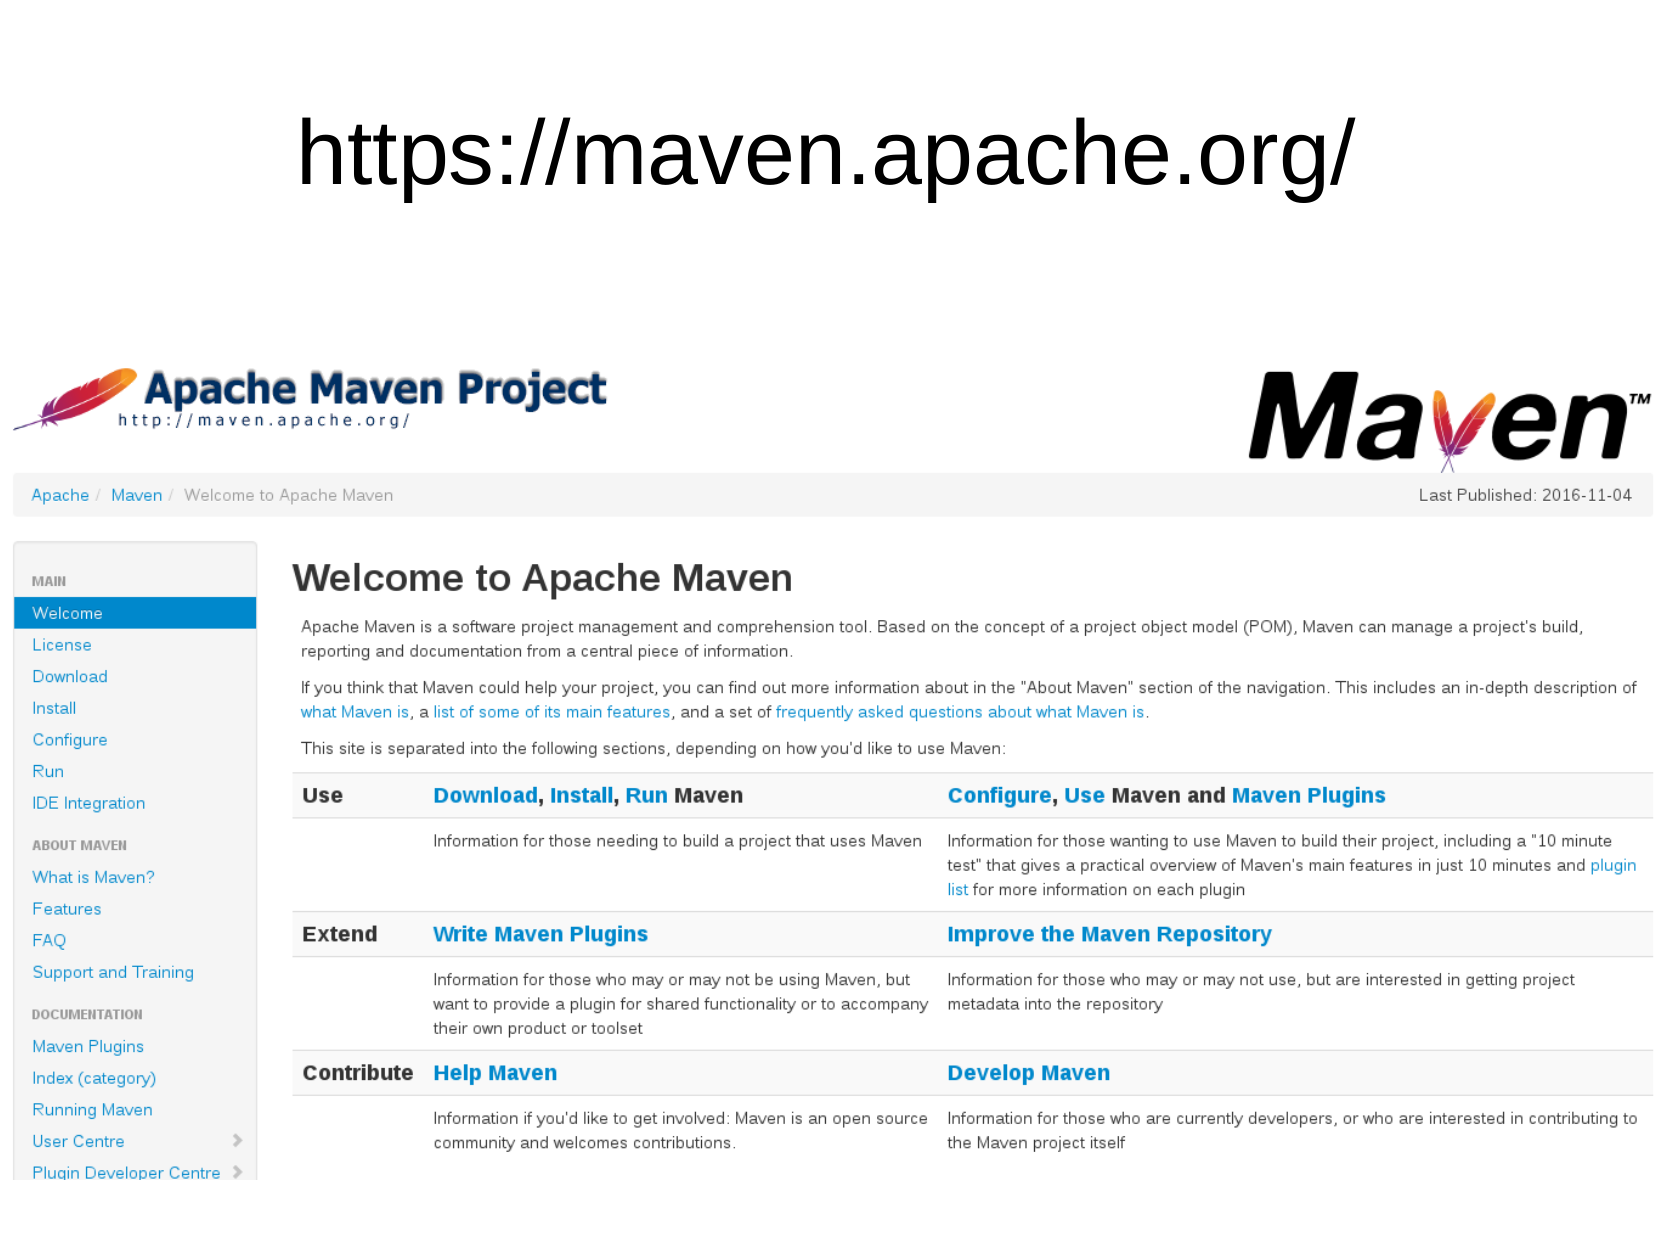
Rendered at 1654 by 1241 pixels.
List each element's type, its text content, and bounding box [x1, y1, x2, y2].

title https://maven.apache.org/ [82, 49, 1571, 257]
picture [1, 344, 1654, 1180]
